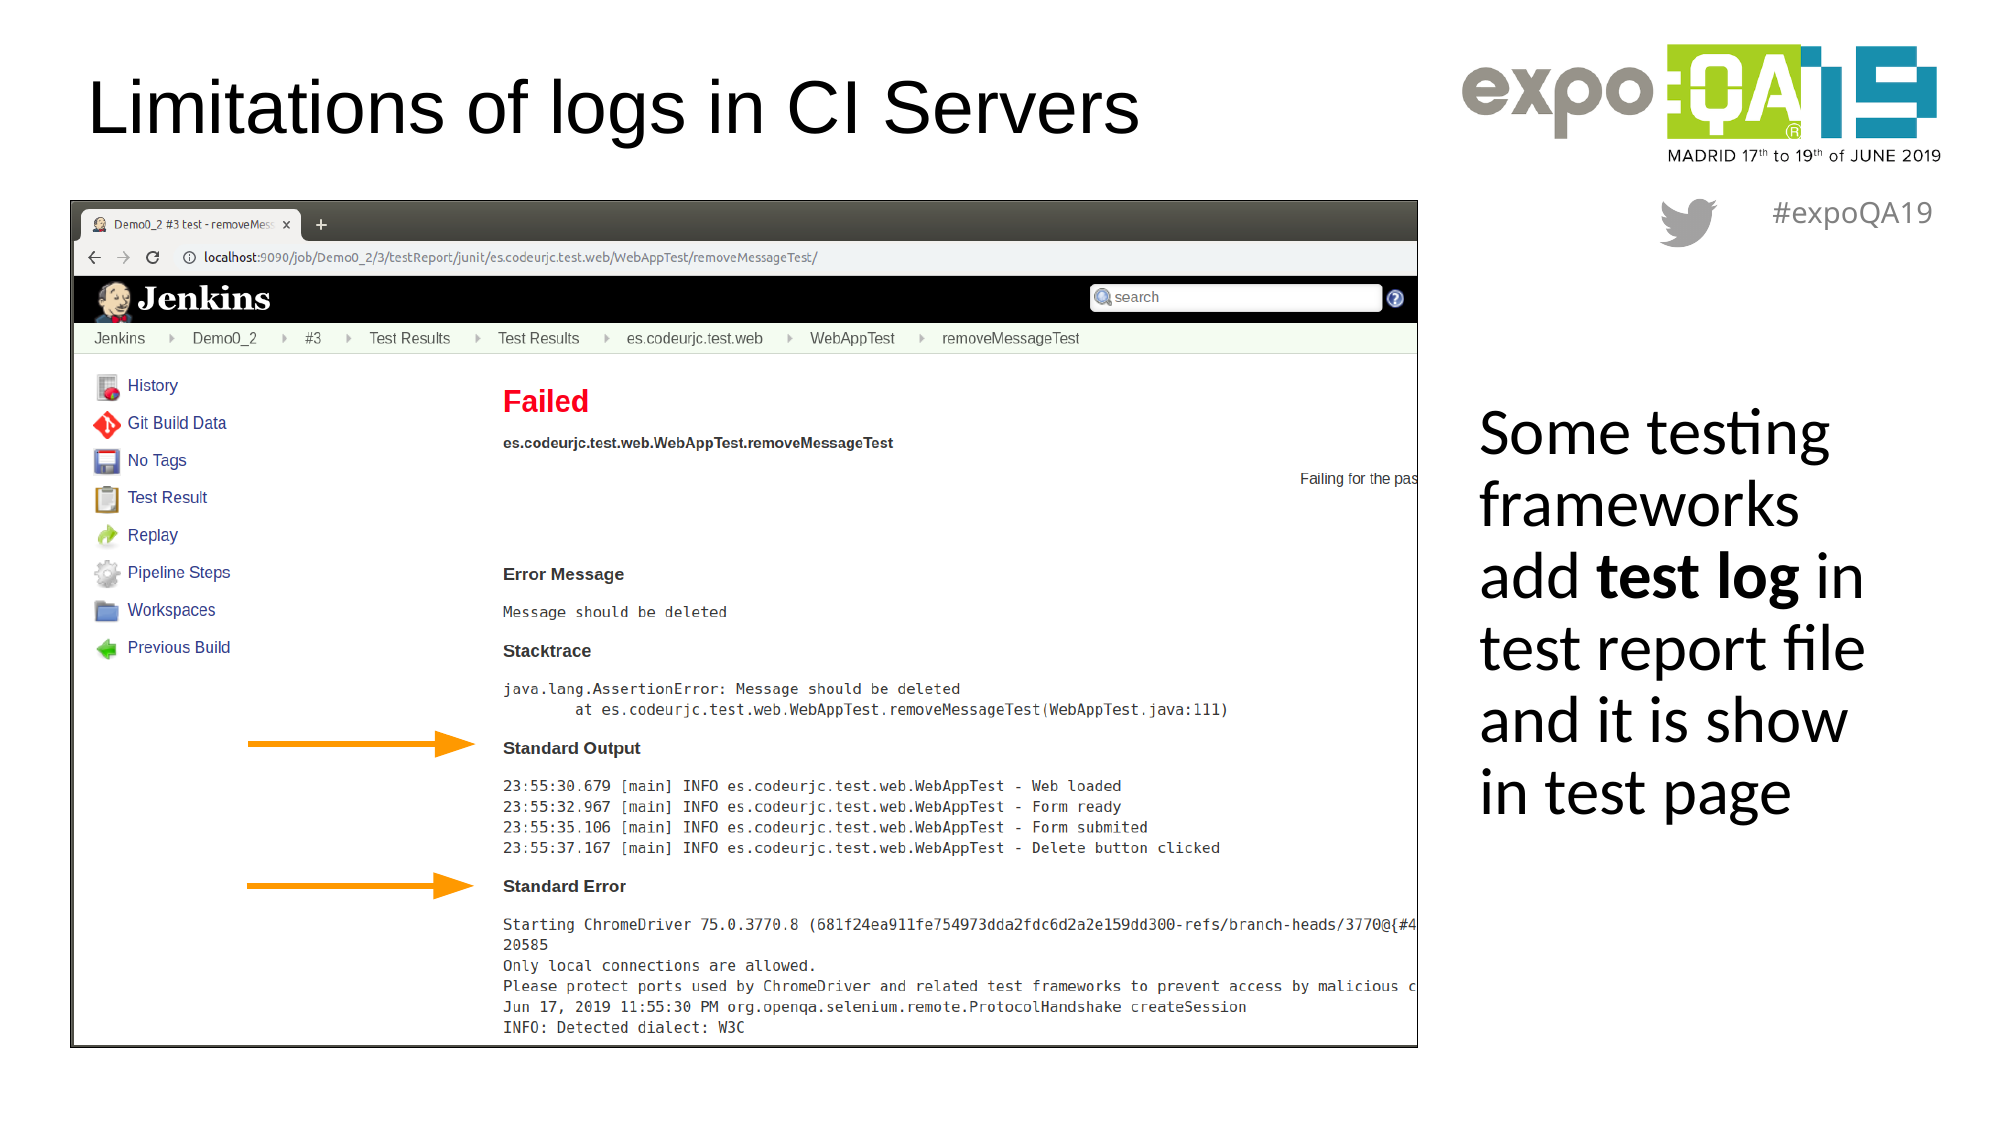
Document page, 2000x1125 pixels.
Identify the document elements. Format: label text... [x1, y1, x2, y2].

list Some testing frameworks add test log in test report file and it is show in test page [1464, 389, 1926, 957]
picture [1429, 37, 1948, 165]
title Limitations of logs in CI Servers [72, 54, 1277, 164]
picture [70, 200, 1418, 1048]
picture [1659, 193, 1718, 253]
